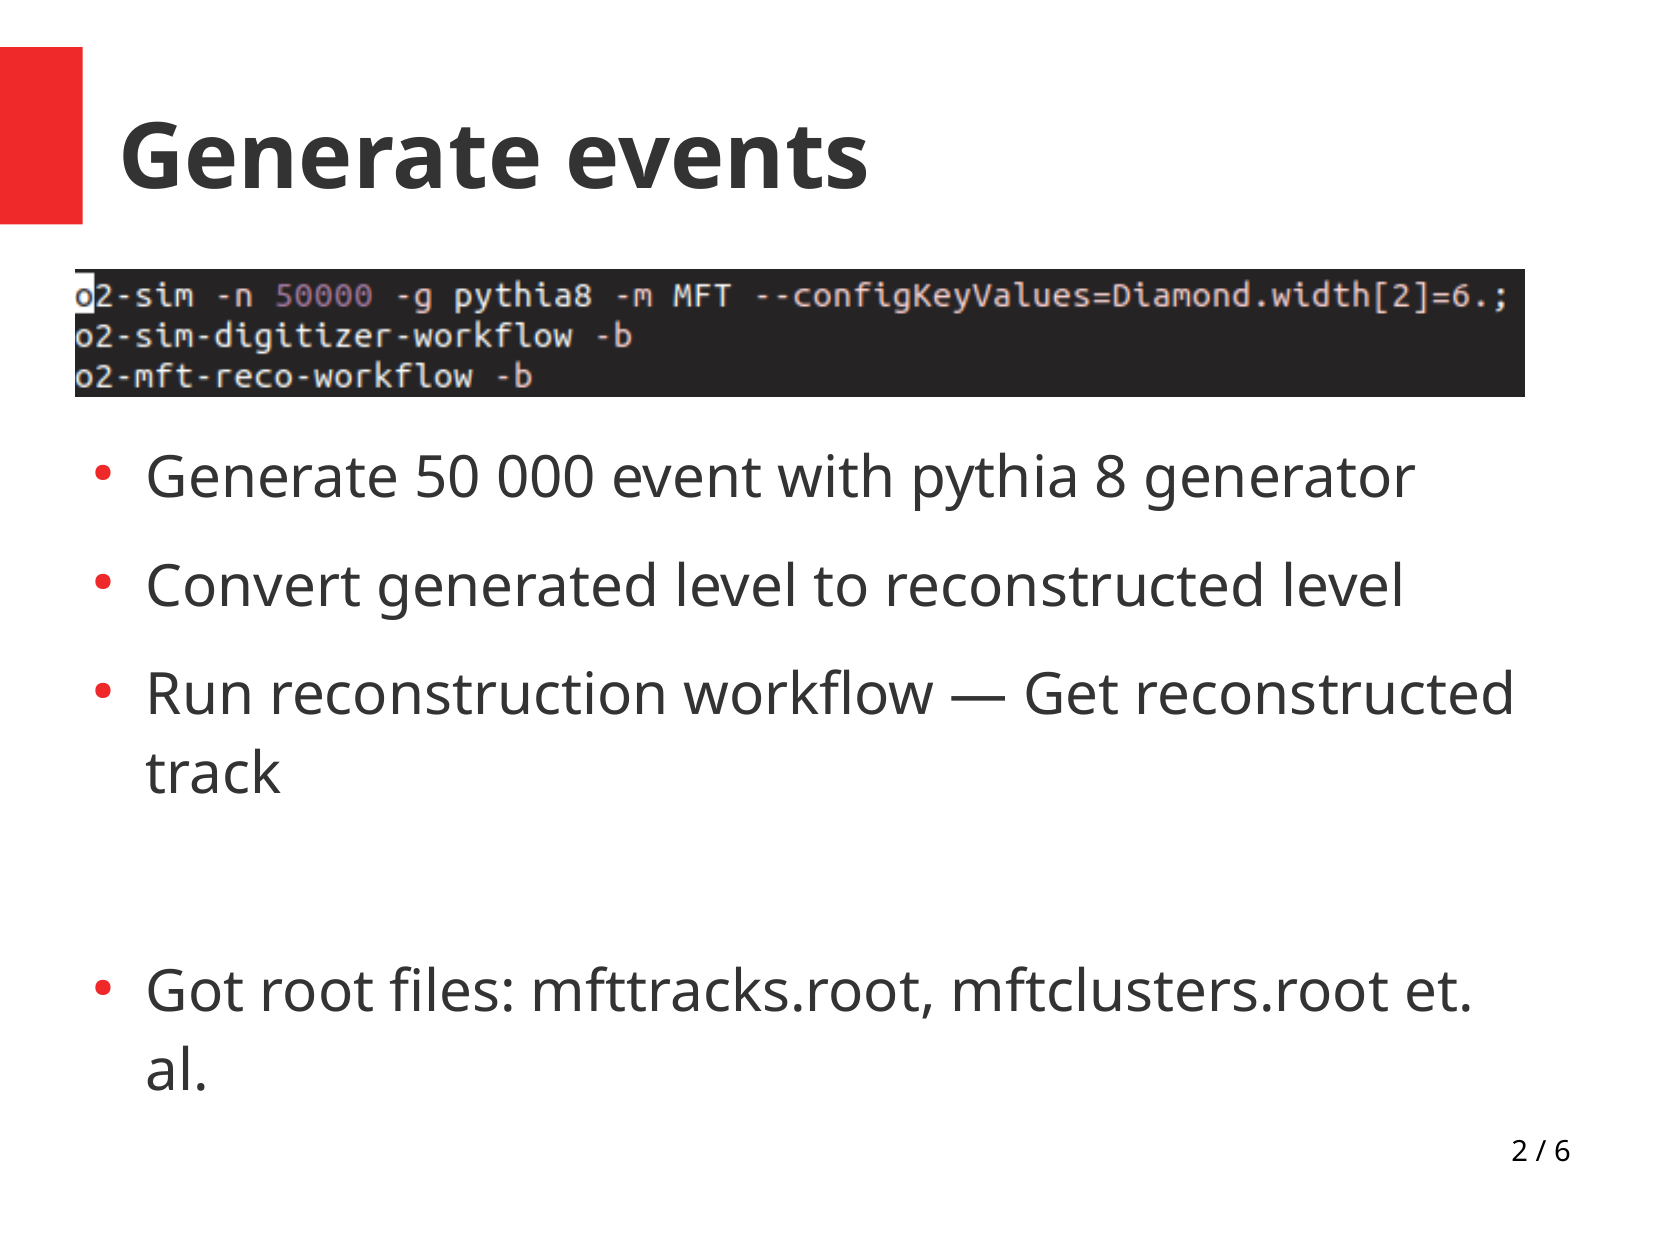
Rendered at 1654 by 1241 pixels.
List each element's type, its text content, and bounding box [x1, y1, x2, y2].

list Generate 50 000 event with pythia 8 generator Convert generated level to reconstructed level Run reconstruction workflow — Get reconstructed track Got root files: mfttracks.root, mftclusters.root et. al. [75, 435, 1536, 1074]
picture [75, 269, 1525, 397]
title Generate events [118, 49, 1571, 257]
